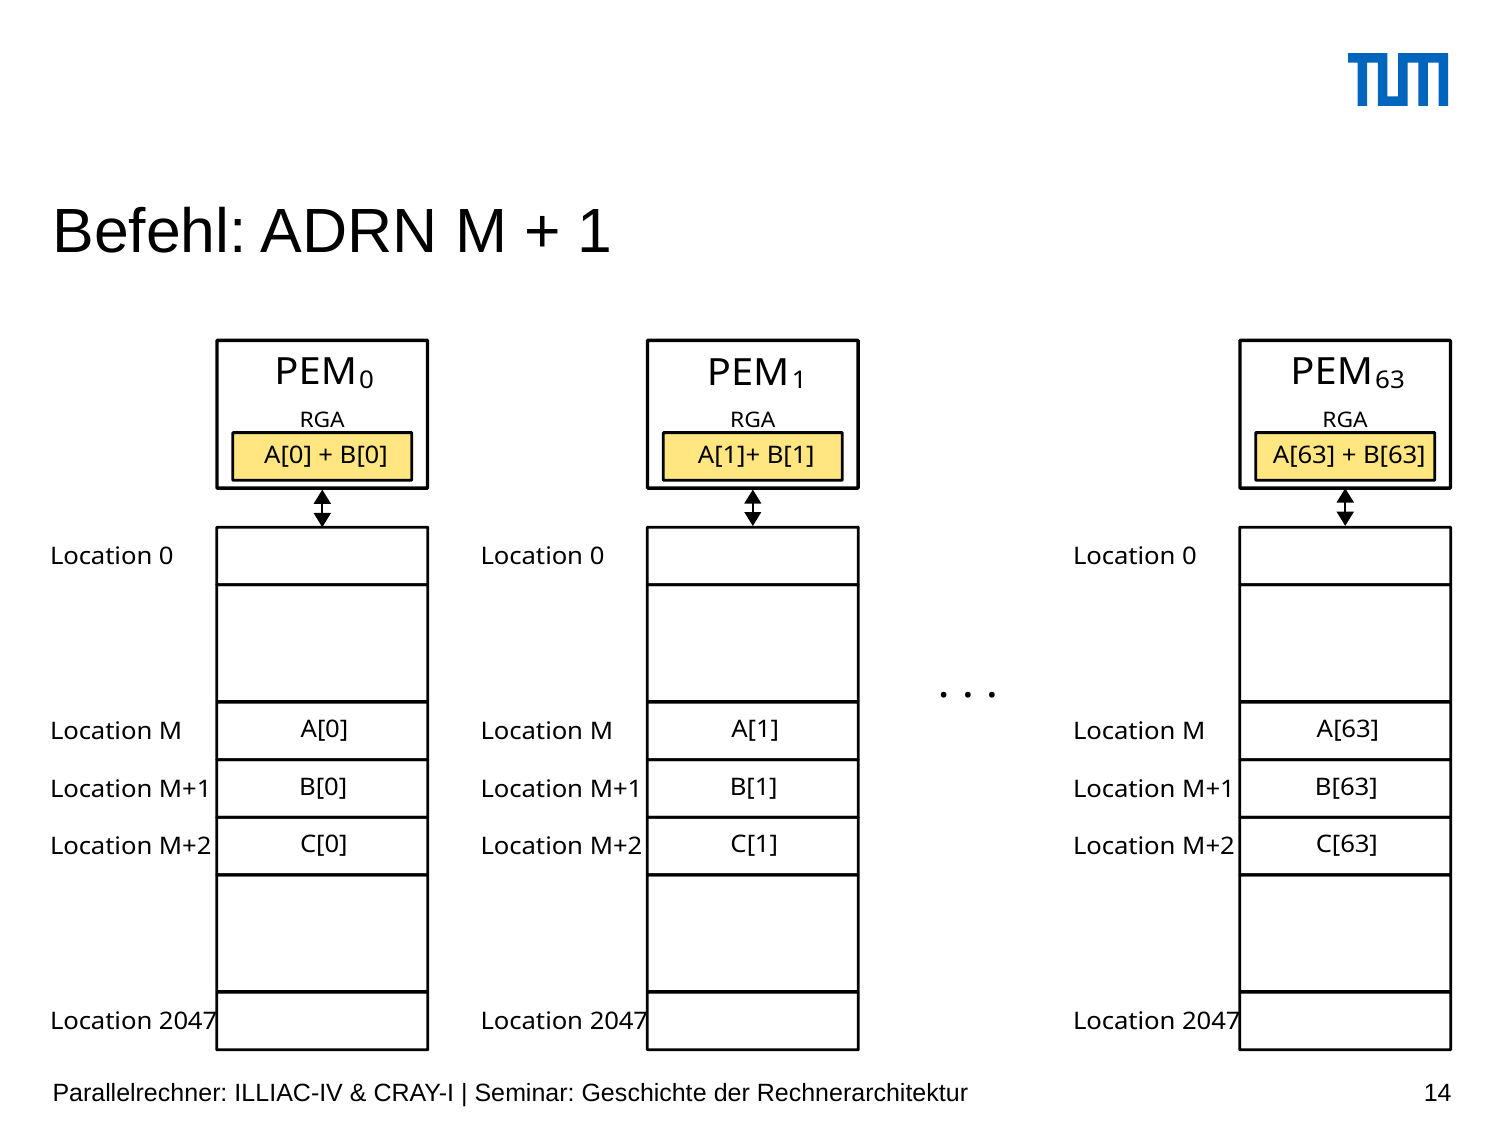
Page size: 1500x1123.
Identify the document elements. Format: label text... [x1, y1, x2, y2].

title Befehl: ADRN M + 1 [52, 199, 1453, 262]
picture [52, 338, 1453, 1052]
